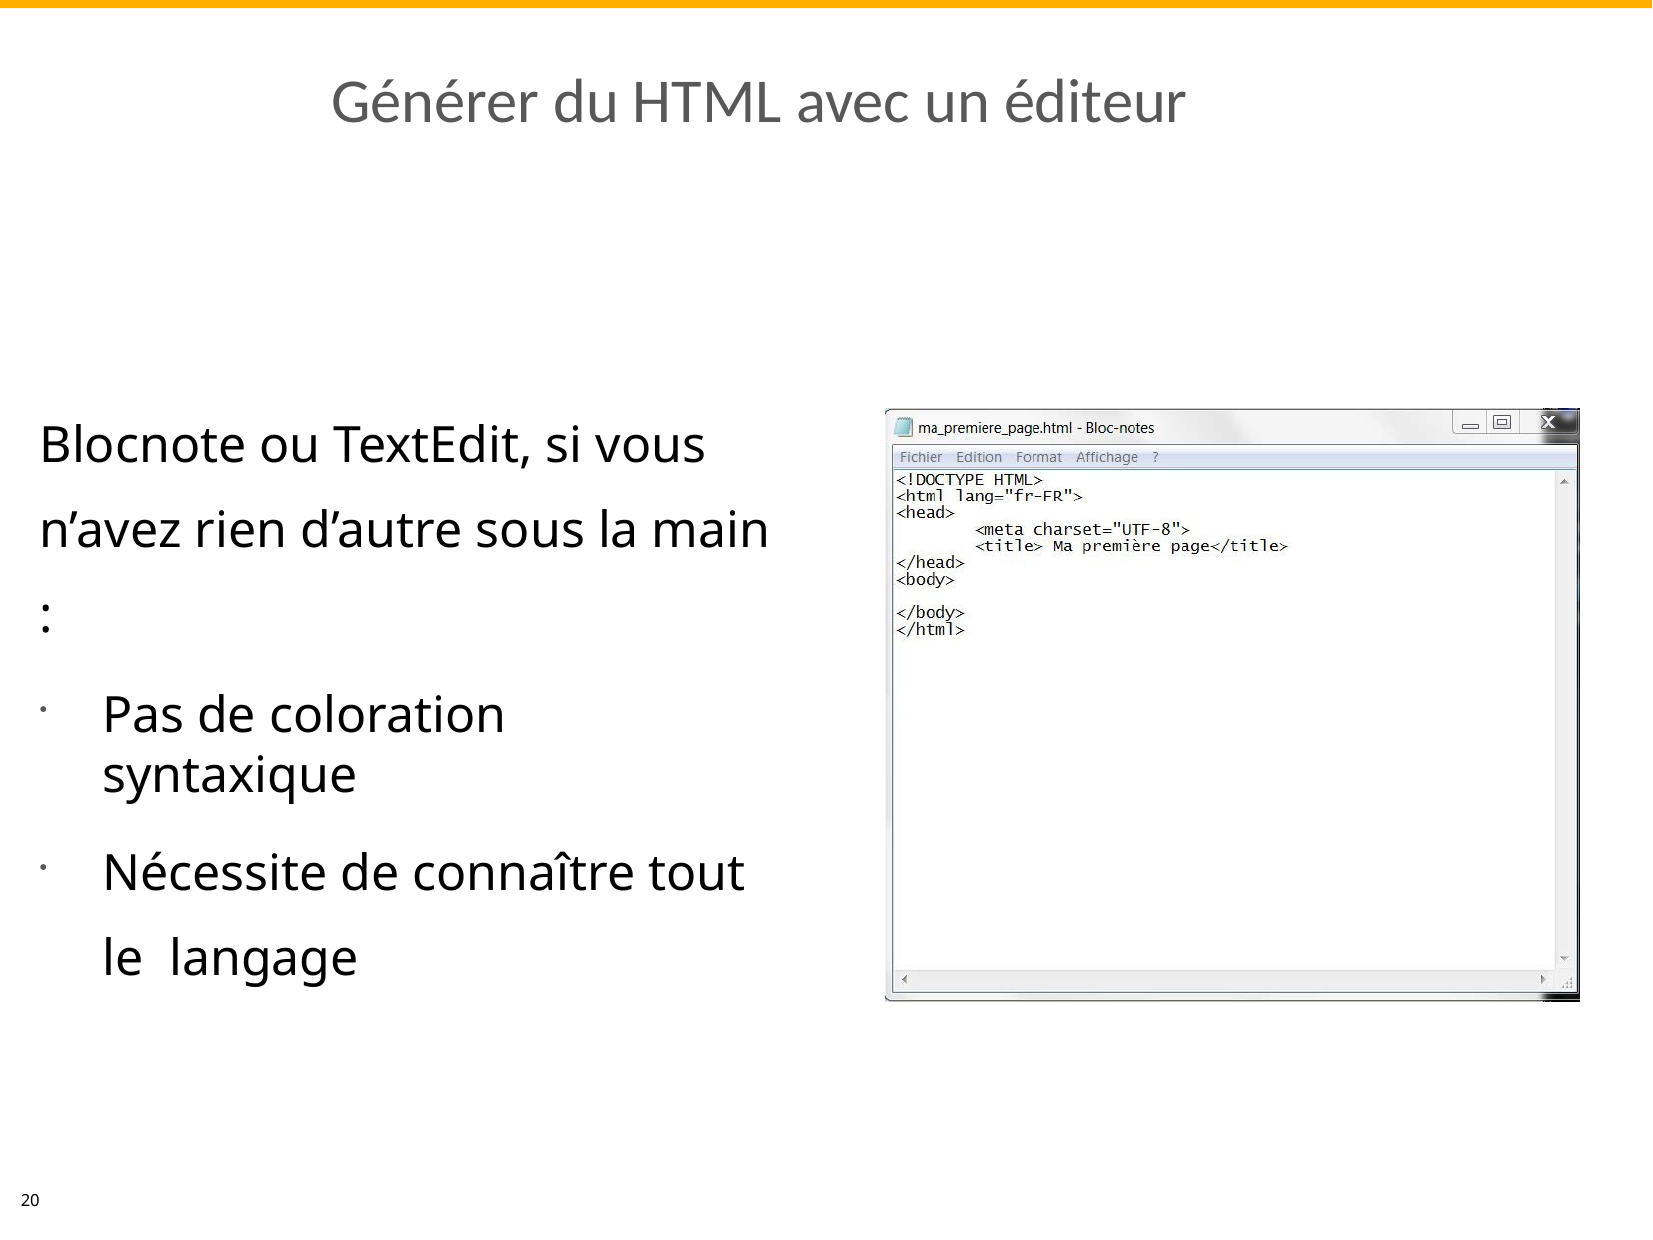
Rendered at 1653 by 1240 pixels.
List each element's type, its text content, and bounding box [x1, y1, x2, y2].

text_box Blocnote ou TextEdit, si vous n’avez rien d’autre sous la main : Pas de coloration syntaxique Nécessite de connaître tout le langage [37, 384, 773, 986]
title Générer du HTML avec un éditeur [329, 58, 1333, 268]
text_box <numéro> [14, 1189, 46, 1213]
picture [885, 408, 1580, 1002]
